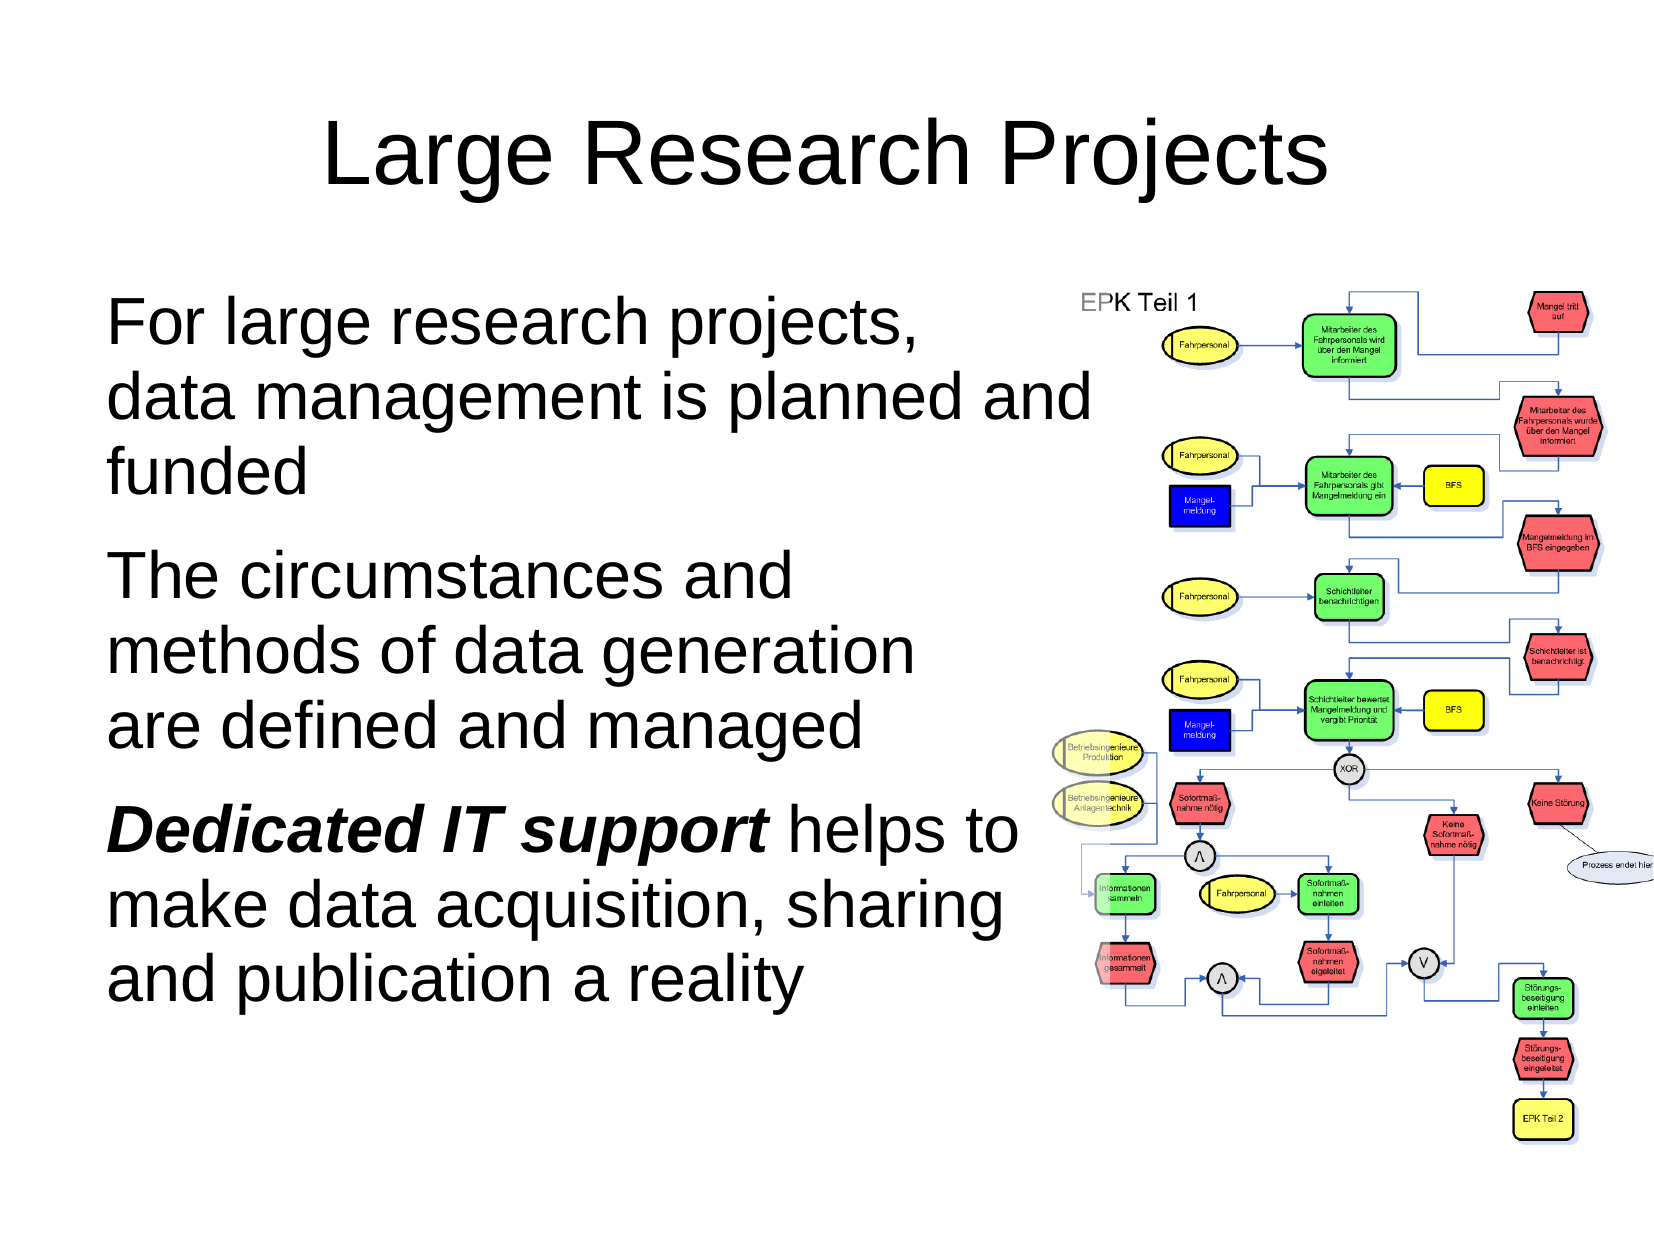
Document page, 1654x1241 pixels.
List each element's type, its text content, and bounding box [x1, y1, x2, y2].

list For large research projects, data management is planned and funded The circumstances and methods of data generation are defined and managed Dedicated IT support helps to make data acquisition, sharing and publication a reality [106, 284, 1111, 1103]
title Large Research Projects [82, 49, 1571, 257]
picture [1051, 284, 1654, 1145]
